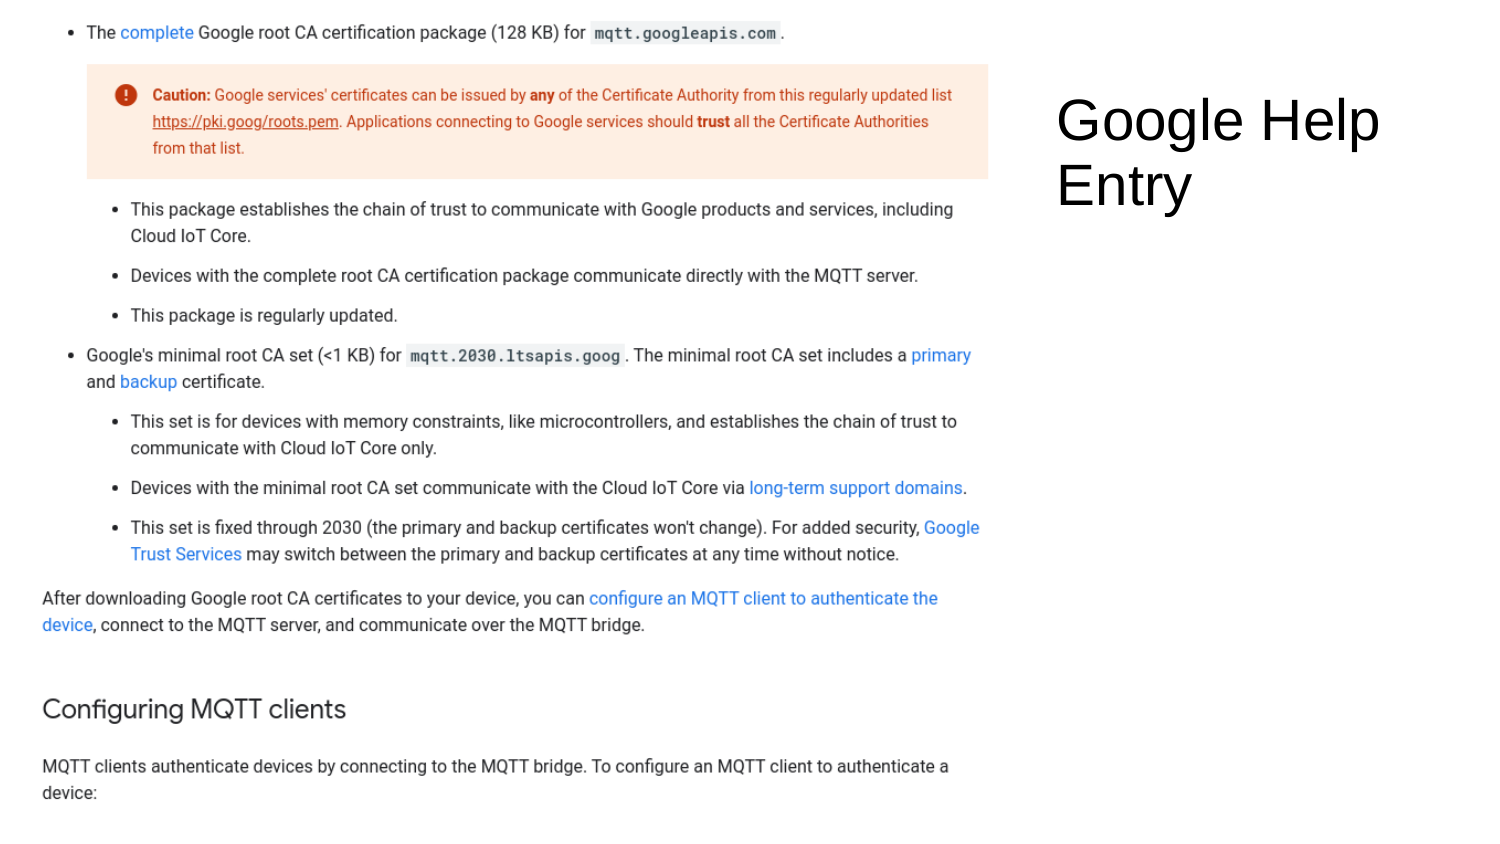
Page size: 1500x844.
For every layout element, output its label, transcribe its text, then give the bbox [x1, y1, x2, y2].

title Google Help Entry [1041, 72, 1449, 677]
picture [24, 0, 1007, 819]
